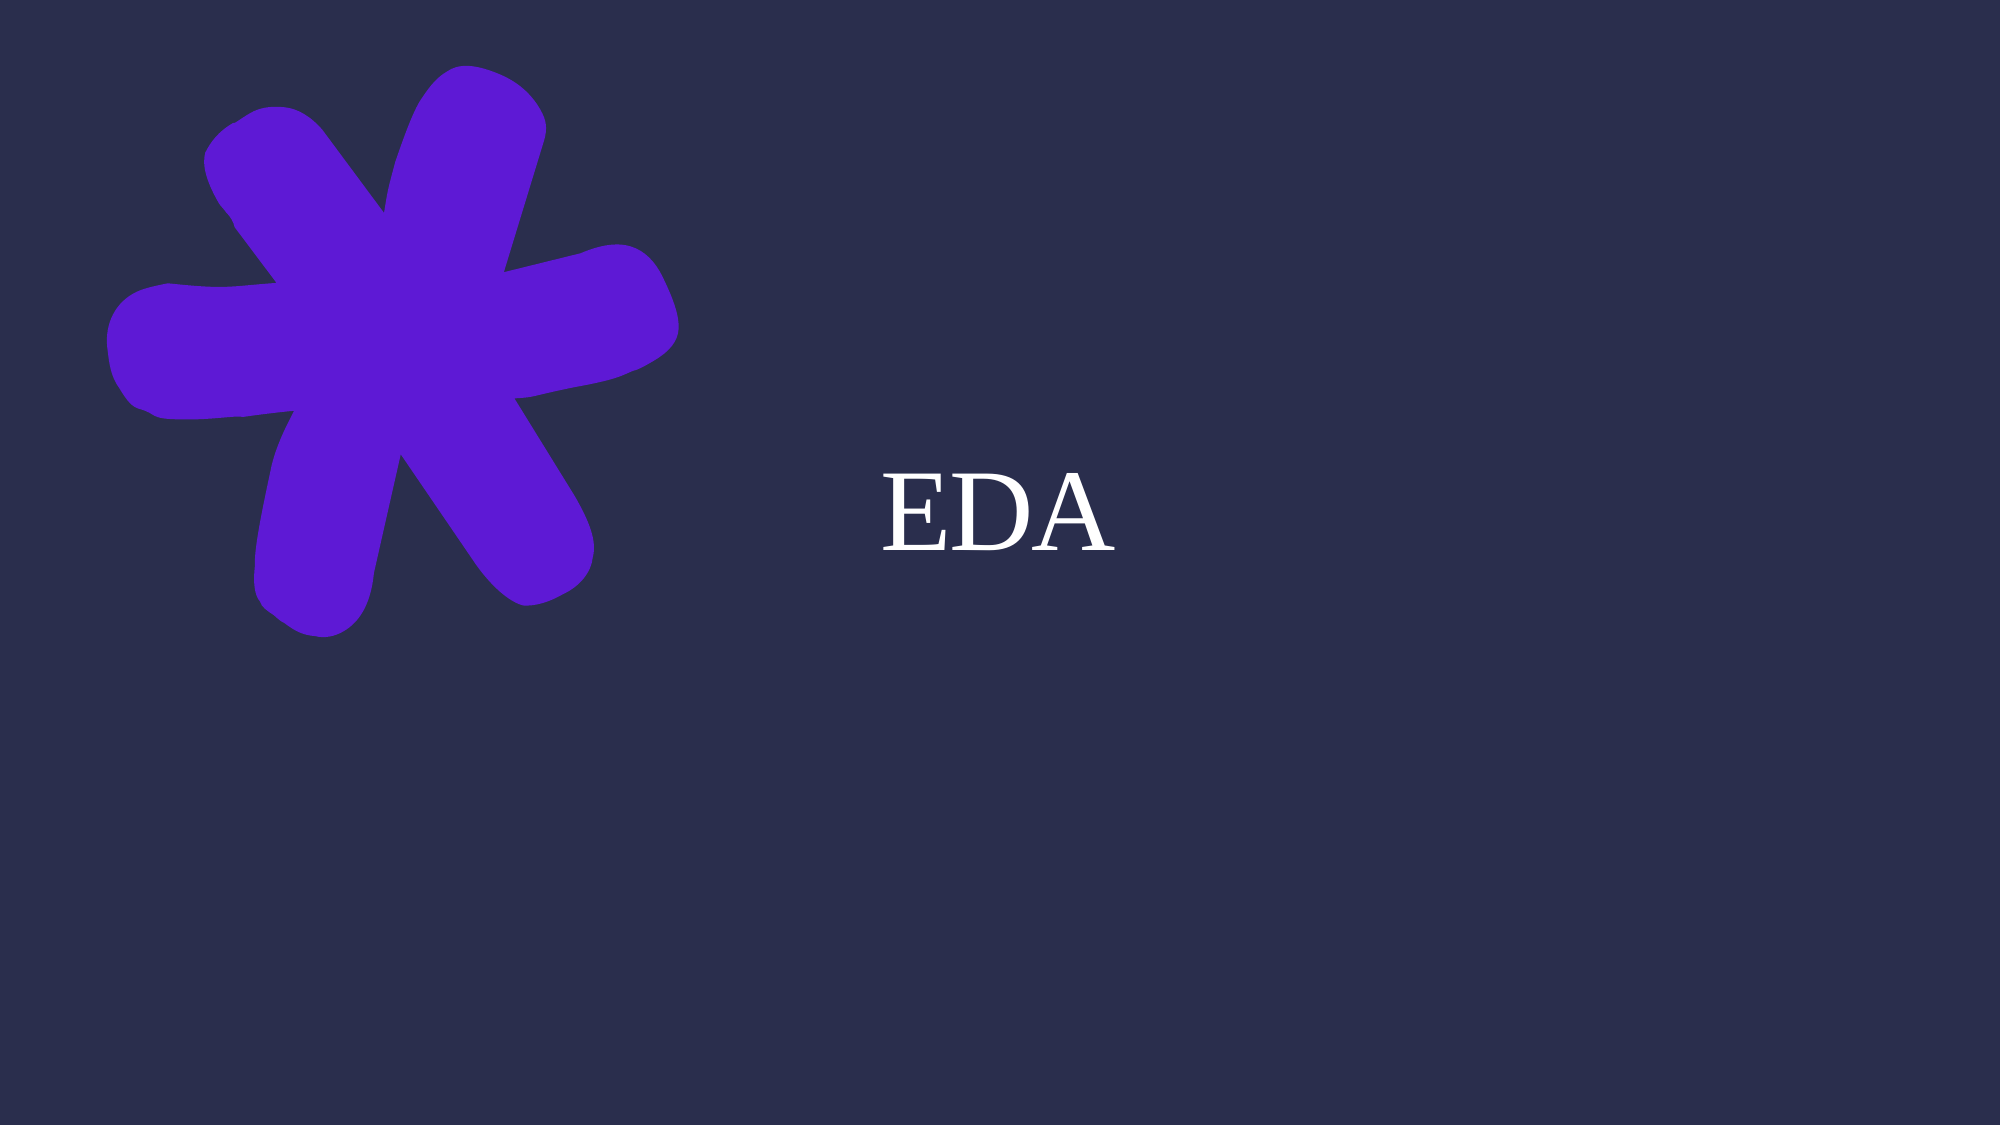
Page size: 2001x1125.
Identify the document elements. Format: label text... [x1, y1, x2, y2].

title EDA [744, 119, 1567, 580]
text_box [0, 0, 2000, 1125]
